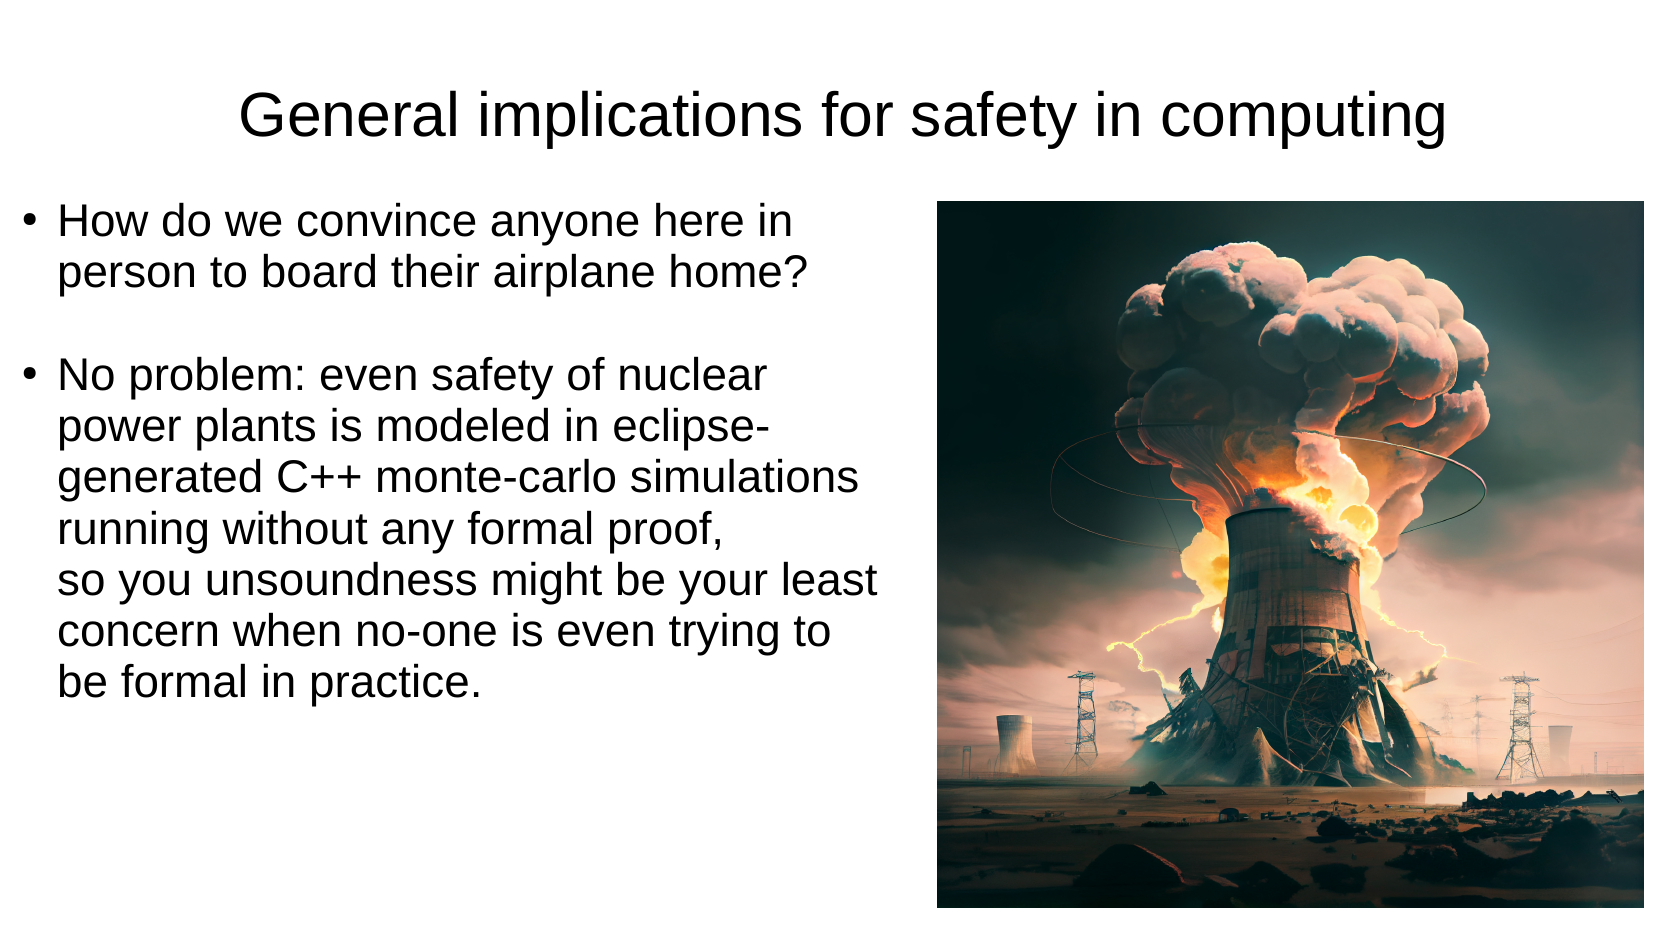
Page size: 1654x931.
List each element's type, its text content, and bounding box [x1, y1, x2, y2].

title General implications for safety in computing [82, 37, 1571, 193]
picture [937, 201, 1644, 908]
text_box How do we convince anyone here in person to board their airplane home? No problem: even safety of nuclear power plants is modeled in eclipse-generated C++ monte-carlo simulations running without any formal proof, so you unsoundness might be your least concern when no-one is even trying to be formal in practice. [6, 187, 901, 901]
